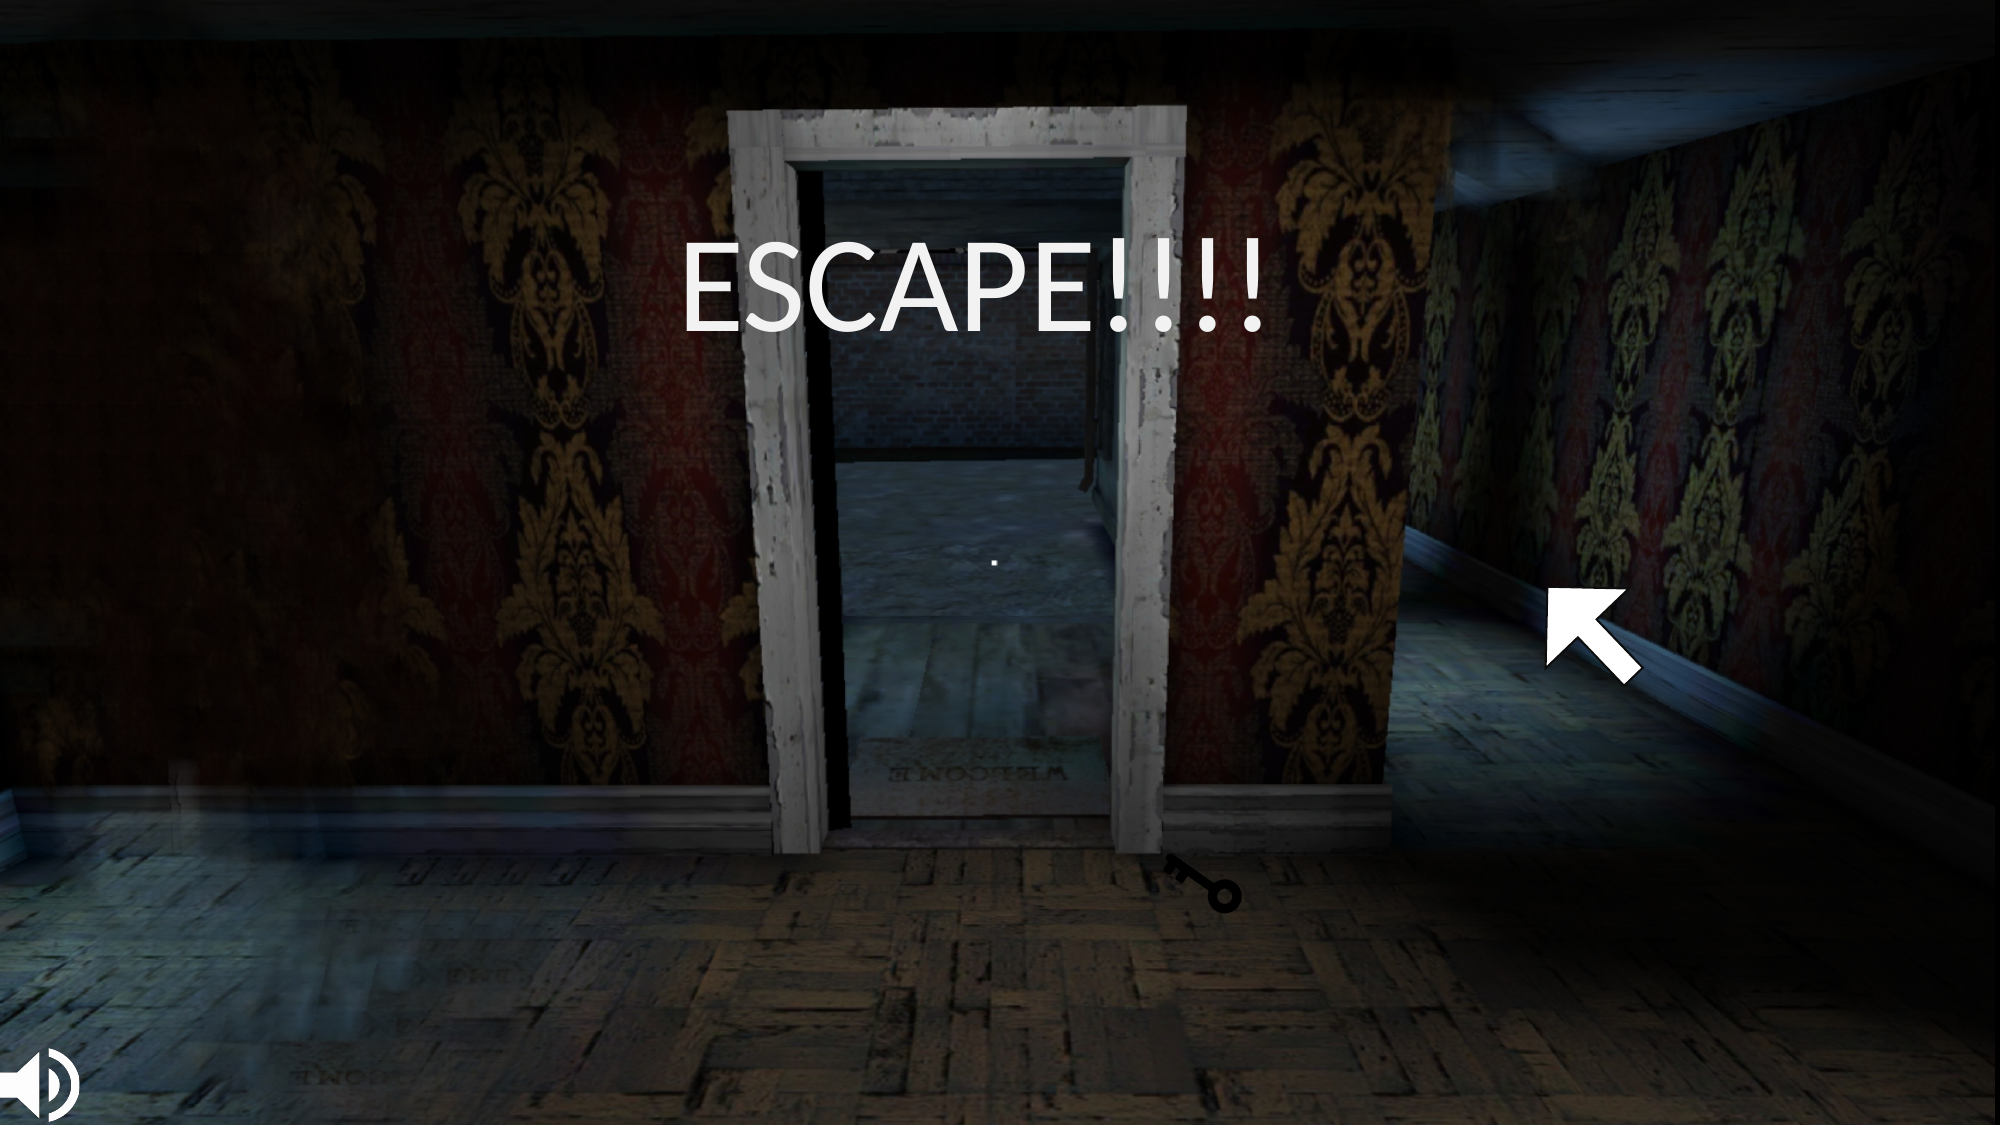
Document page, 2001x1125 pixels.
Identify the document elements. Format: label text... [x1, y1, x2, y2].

picture [0, 0, 2000, 1125]
text_box [0, 1047, 80, 1123]
text_box [1545, 586, 1643, 686]
text_box ESCAPE!!!! [662, 186, 1294, 369]
